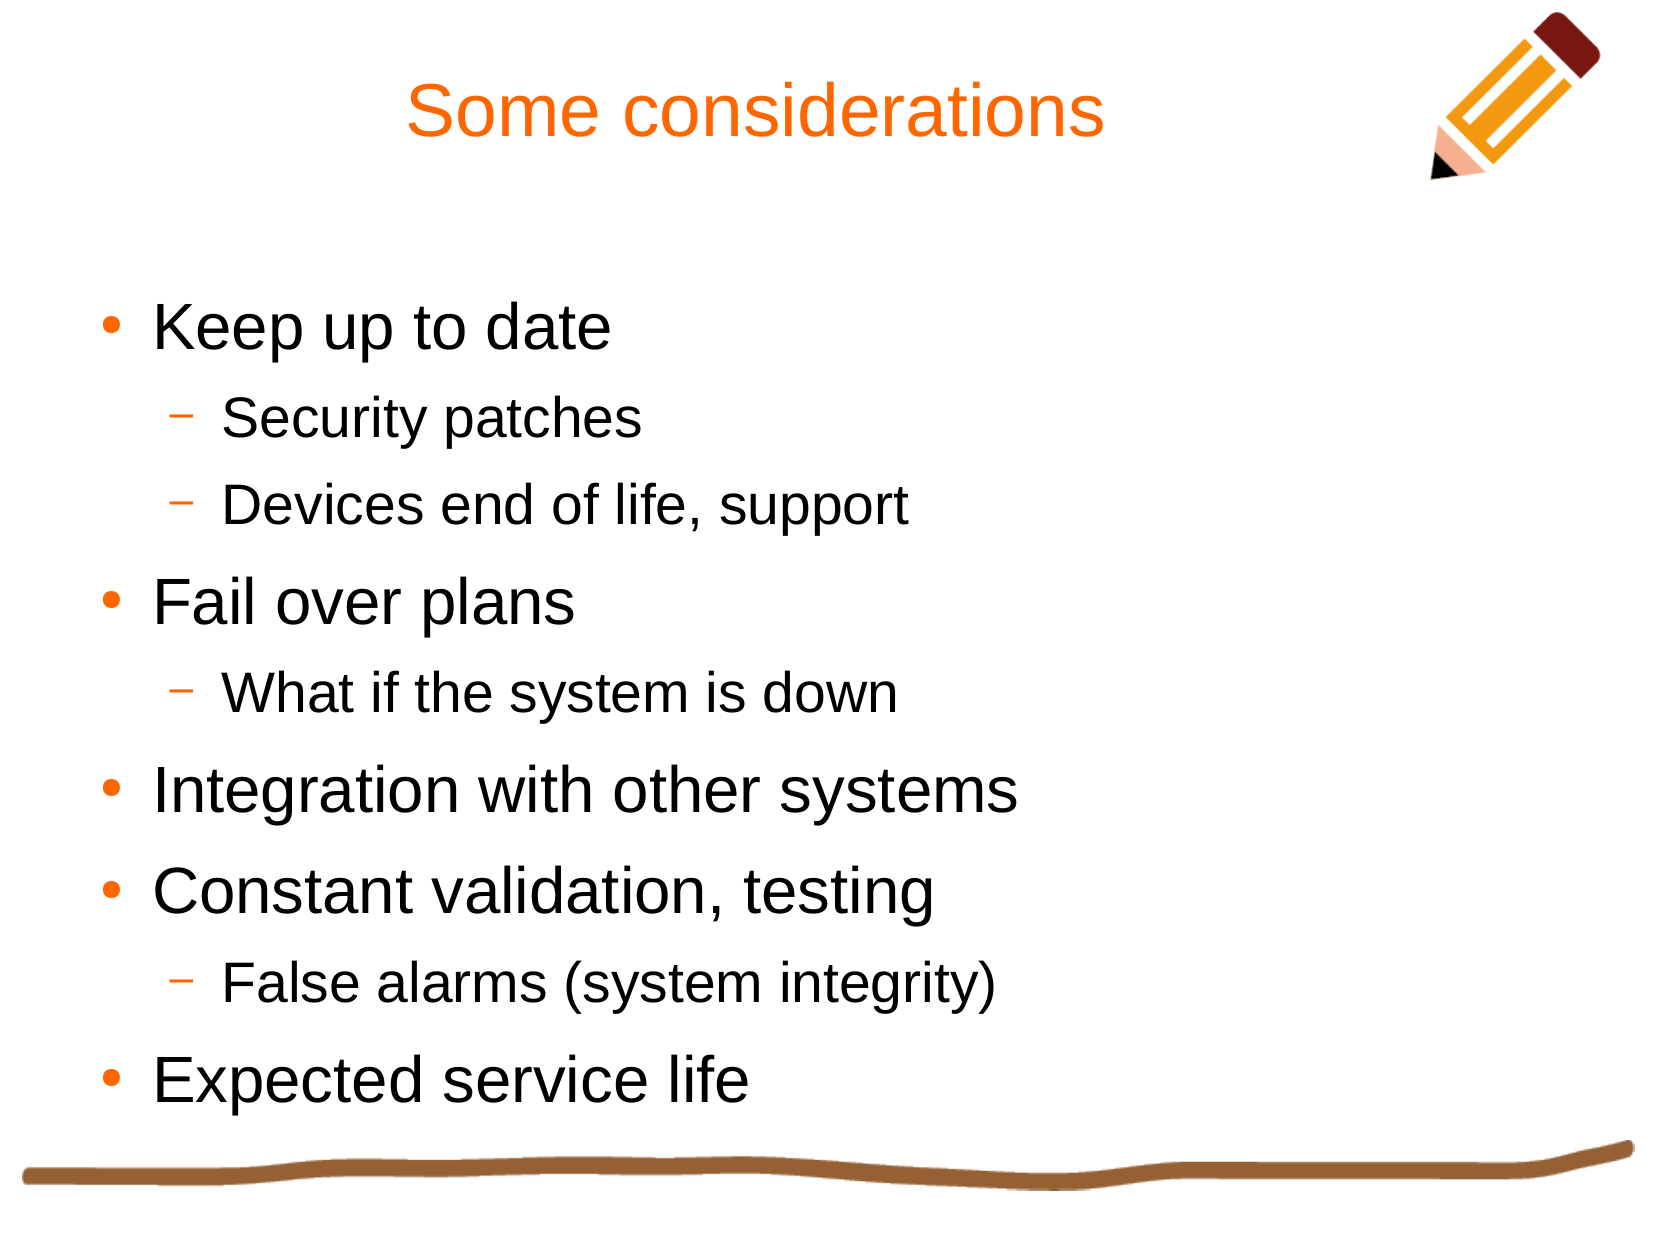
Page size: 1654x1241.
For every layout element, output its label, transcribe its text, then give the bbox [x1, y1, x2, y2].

list Keep up to date Security patches Devices end of life, support Fail over plans What if the system is down Integration with other systems Constant validation, testing False alarms (system integrity) Expected service life [82, 290, 1571, 1122]
title Some considerations [82, 49, 1430, 172]
picture [1430, 12, 1601, 181]
picture [22, 1140, 1635, 1191]
